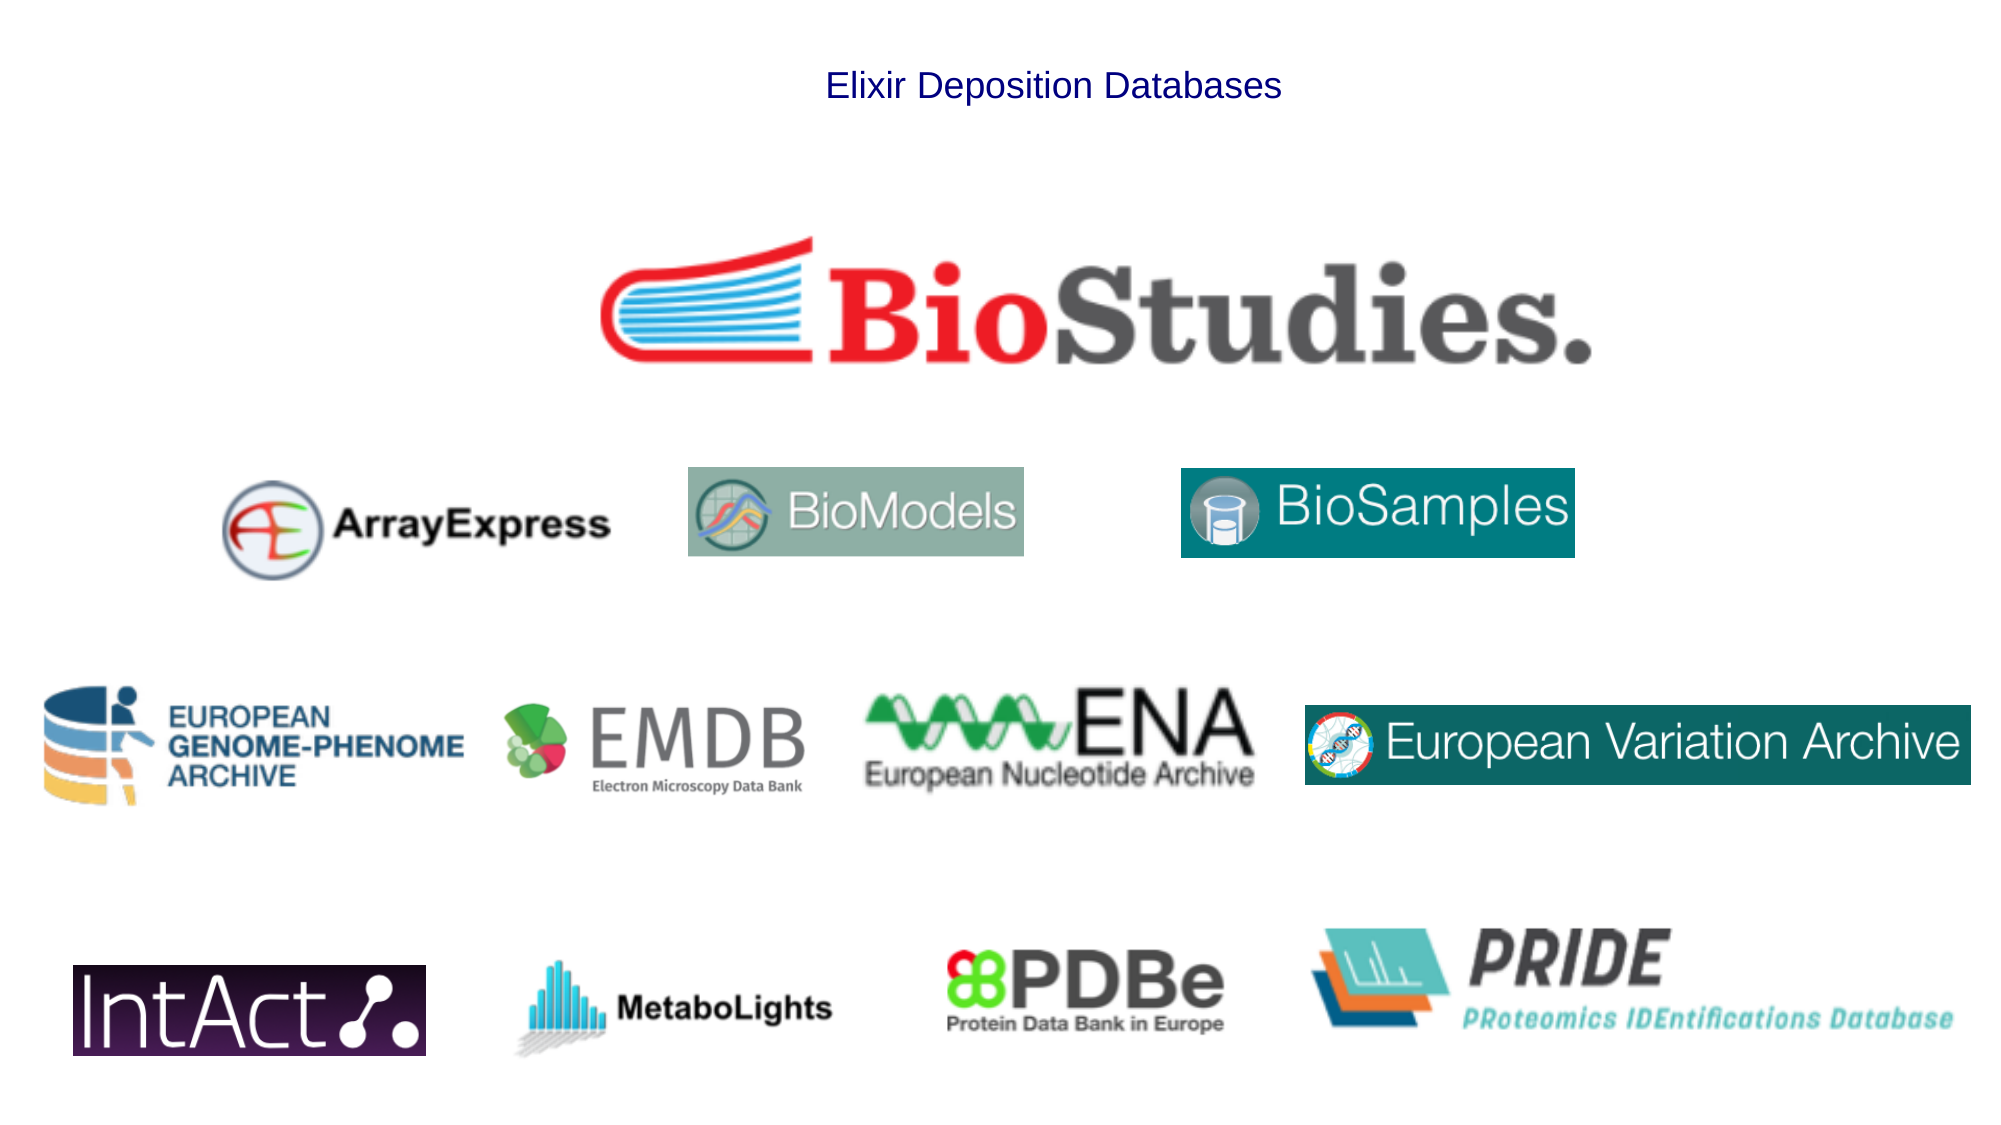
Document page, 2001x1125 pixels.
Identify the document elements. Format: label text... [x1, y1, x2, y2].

picture [590, 205, 1619, 401]
picture [850, 658, 1269, 804]
picture [1299, 908, 1976, 1055]
picture [1181, 468, 1575, 558]
picture [25, 674, 473, 817]
picture [73, 965, 426, 1056]
picture [512, 954, 844, 1067]
picture [928, 934, 1237, 1055]
text_box Elixir Deposition Databases [590, 53, 1518, 114]
picture [495, 688, 814, 802]
picture [1305, 705, 1971, 785]
picture [688, 467, 1024, 558]
picture [211, 477, 621, 584]
